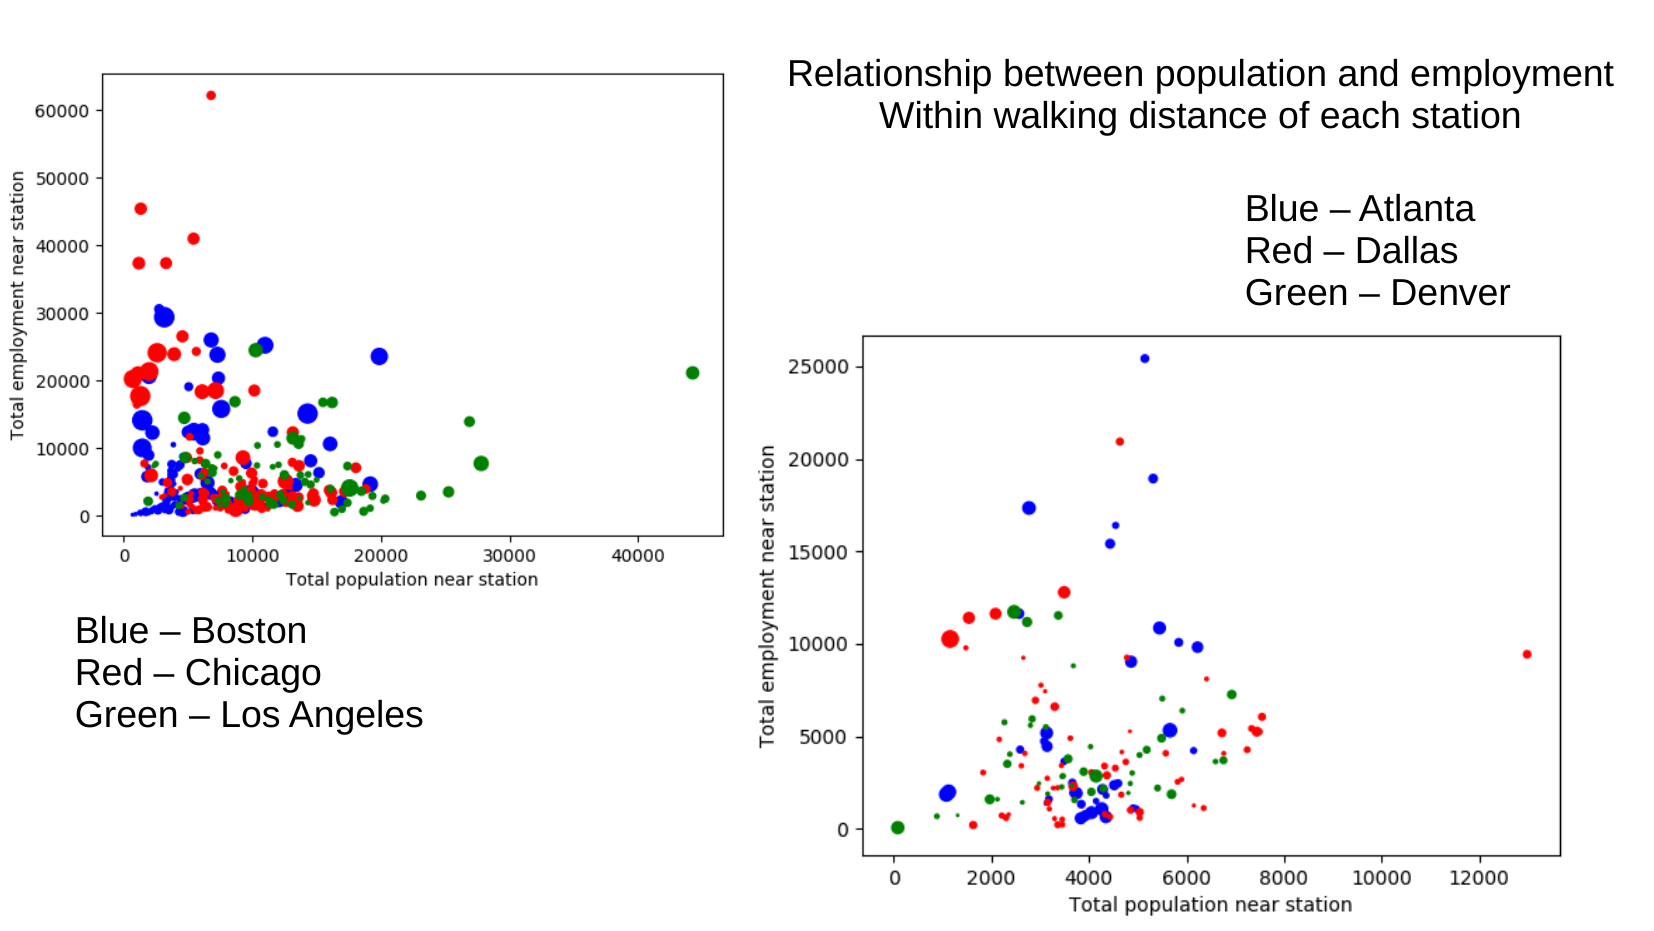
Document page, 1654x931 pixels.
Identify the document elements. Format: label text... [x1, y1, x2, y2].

text_box Relationship between population and employment Within walking distance of each station [772, 45, 1629, 144]
text_box Blue – Boston Red – Chicago Green – Los Angeles [60, 601, 439, 743]
picture [2, 1, 1650, 930]
text_box Blue – Atlanta Red – Dallas Green – Denver [1230, 180, 1526, 321]
